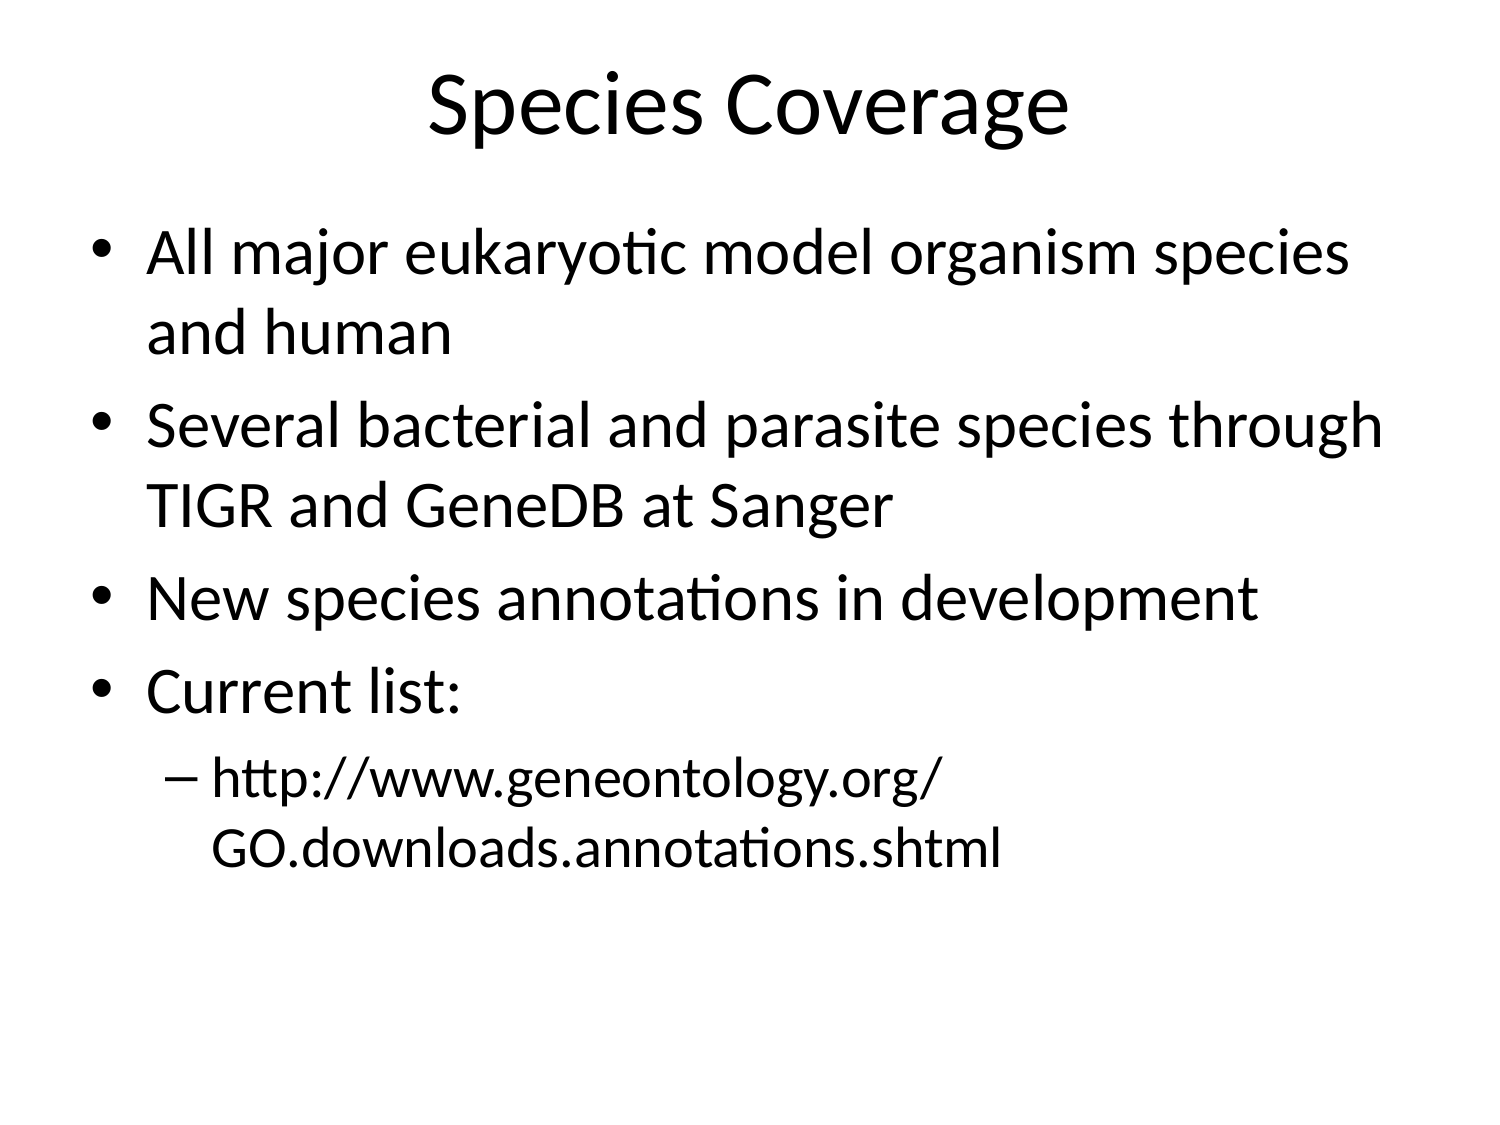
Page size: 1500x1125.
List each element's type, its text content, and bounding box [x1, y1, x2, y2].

list All major eukaryotic model organism species and human Several bacterial and parasite species through TIGR and GeneDB at Sanger New species annotations in development Current list: http://www.geneontology.org/GO.downloads.annotations.shtml [75, 200, 1425, 1005]
title Species Coverage [75, 45, 1425, 150]
